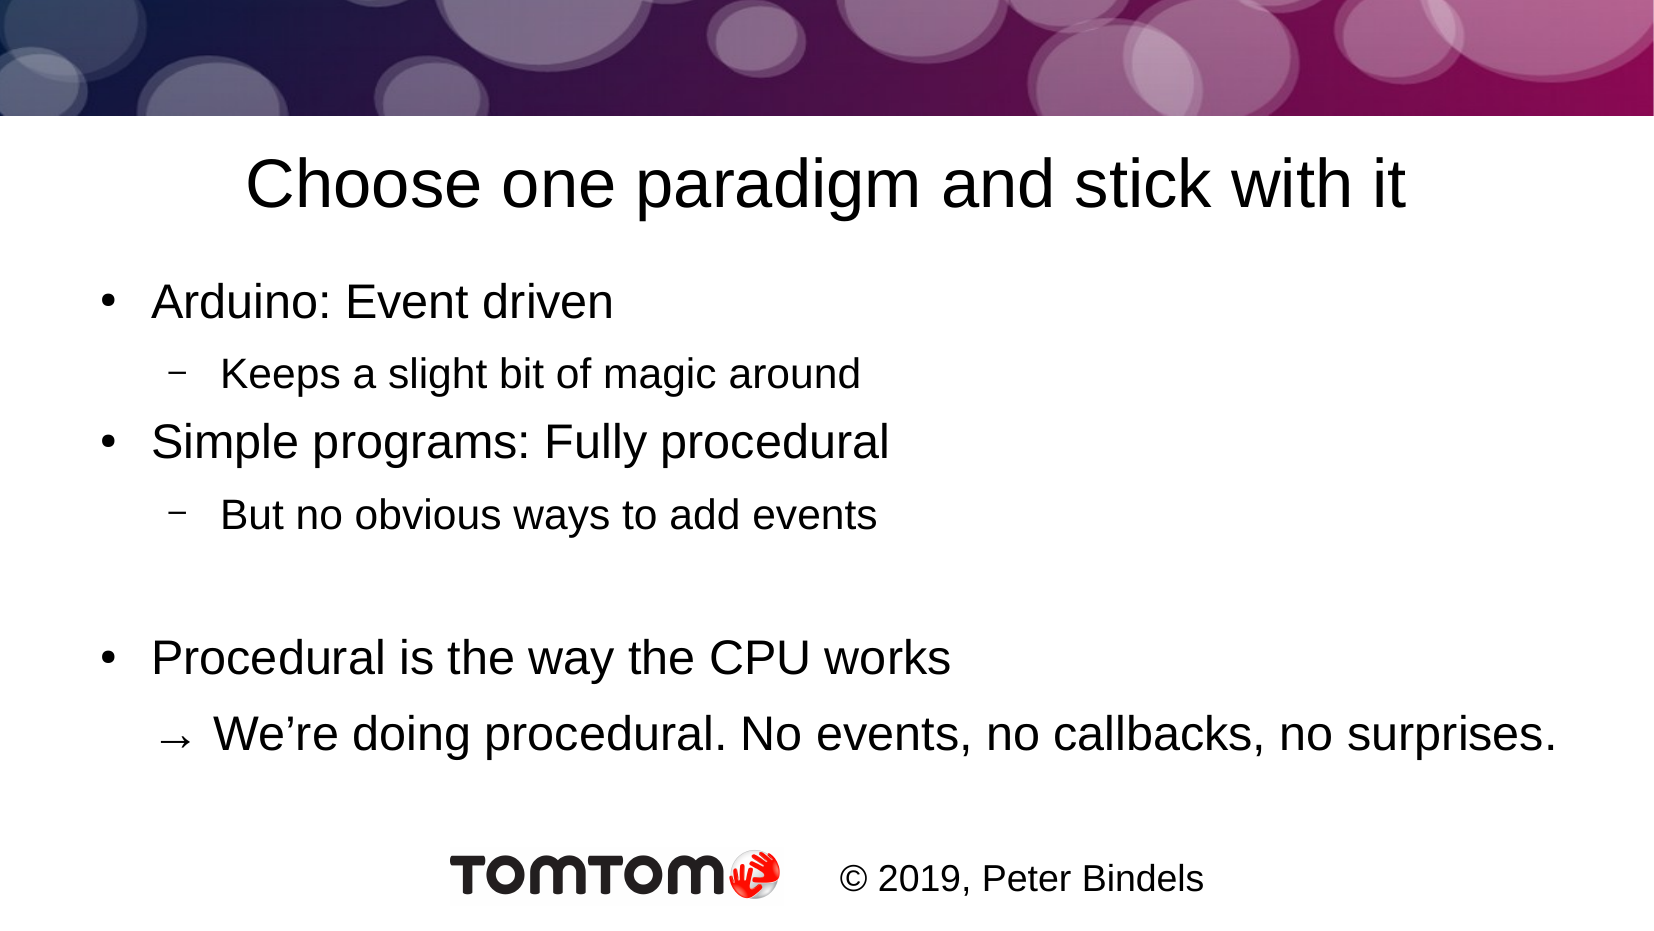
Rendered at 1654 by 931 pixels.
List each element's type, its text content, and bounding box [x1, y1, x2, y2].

list Arduino: Event driven Keeps a slight bit of magic around Simple programs: Fully procedural But no obvious ways to add events Procedural is the way the CPU works → We’re doing procedural. No events, no callbacks, no surprises. [82, 274, 1571, 815]
picture [450, 847, 784, 906]
title Choose one paradigm and stick with it [82, 119, 1571, 249]
picture [0, 0, 1654, 116]
